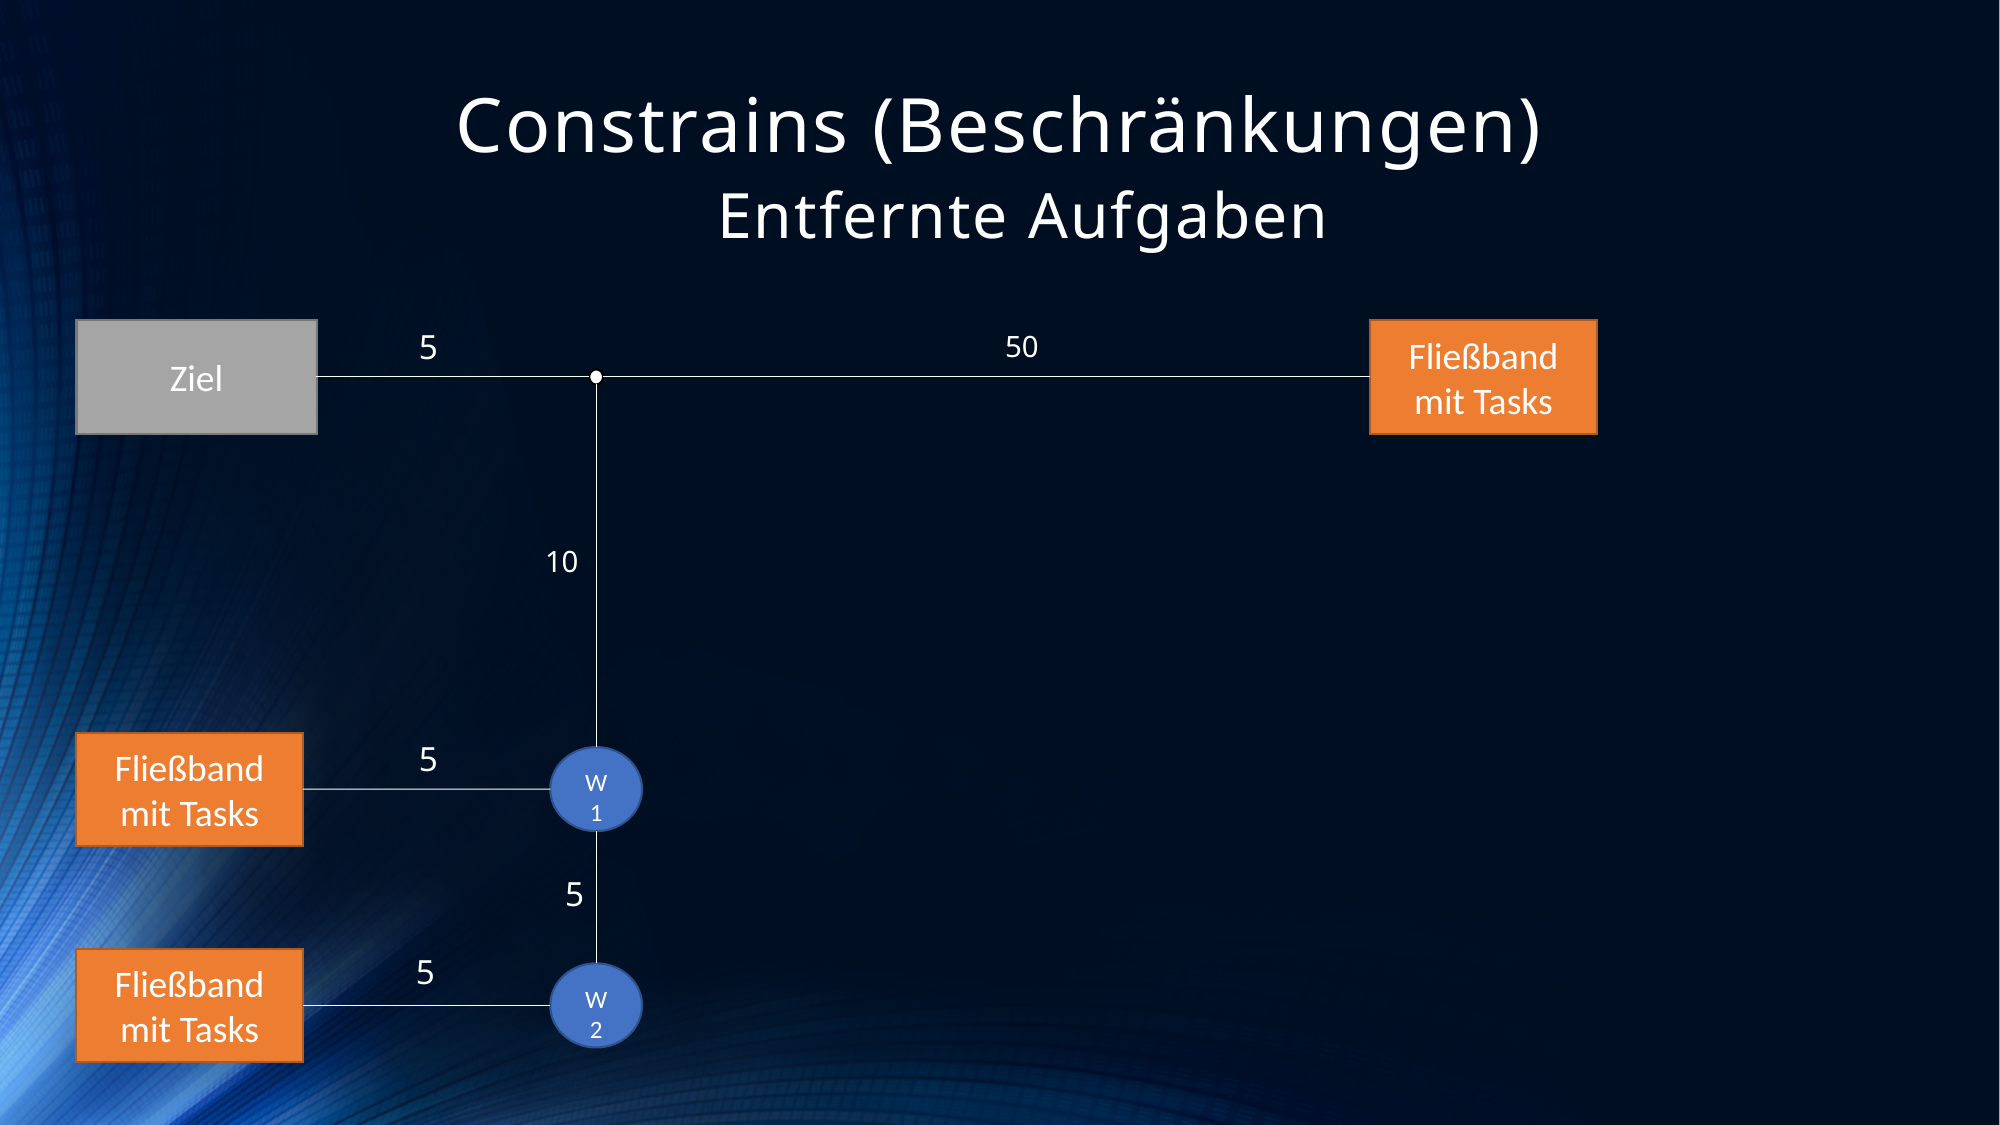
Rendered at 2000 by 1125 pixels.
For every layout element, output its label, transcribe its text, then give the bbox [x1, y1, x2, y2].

text_box [589, 369, 603, 385]
text_box Entfernte Aufgaben [273, 176, 1774, 260]
text_box W1 [550, 747, 643, 832]
text_box 10 [530, 539, 597, 594]
text_box Fließband mit Tasks [1370, 320, 1597, 434]
text_box 5 [403, 323, 471, 377]
text_box Ziel [76, 320, 317, 434]
text_box 5 [403, 735, 471, 790]
text_box Constrains (Beschränkungen) [249, 62, 1750, 177]
text_box Fließband mit Tasks [76, 949, 303, 1062]
text_box 50 [990, 324, 1057, 379]
text_box W2 [550, 963, 643, 1048]
text_box 5 [550, 870, 617, 925]
text_box Fließband mit Tasks [76, 733, 303, 846]
text_box 5 [400, 948, 468, 1003]
